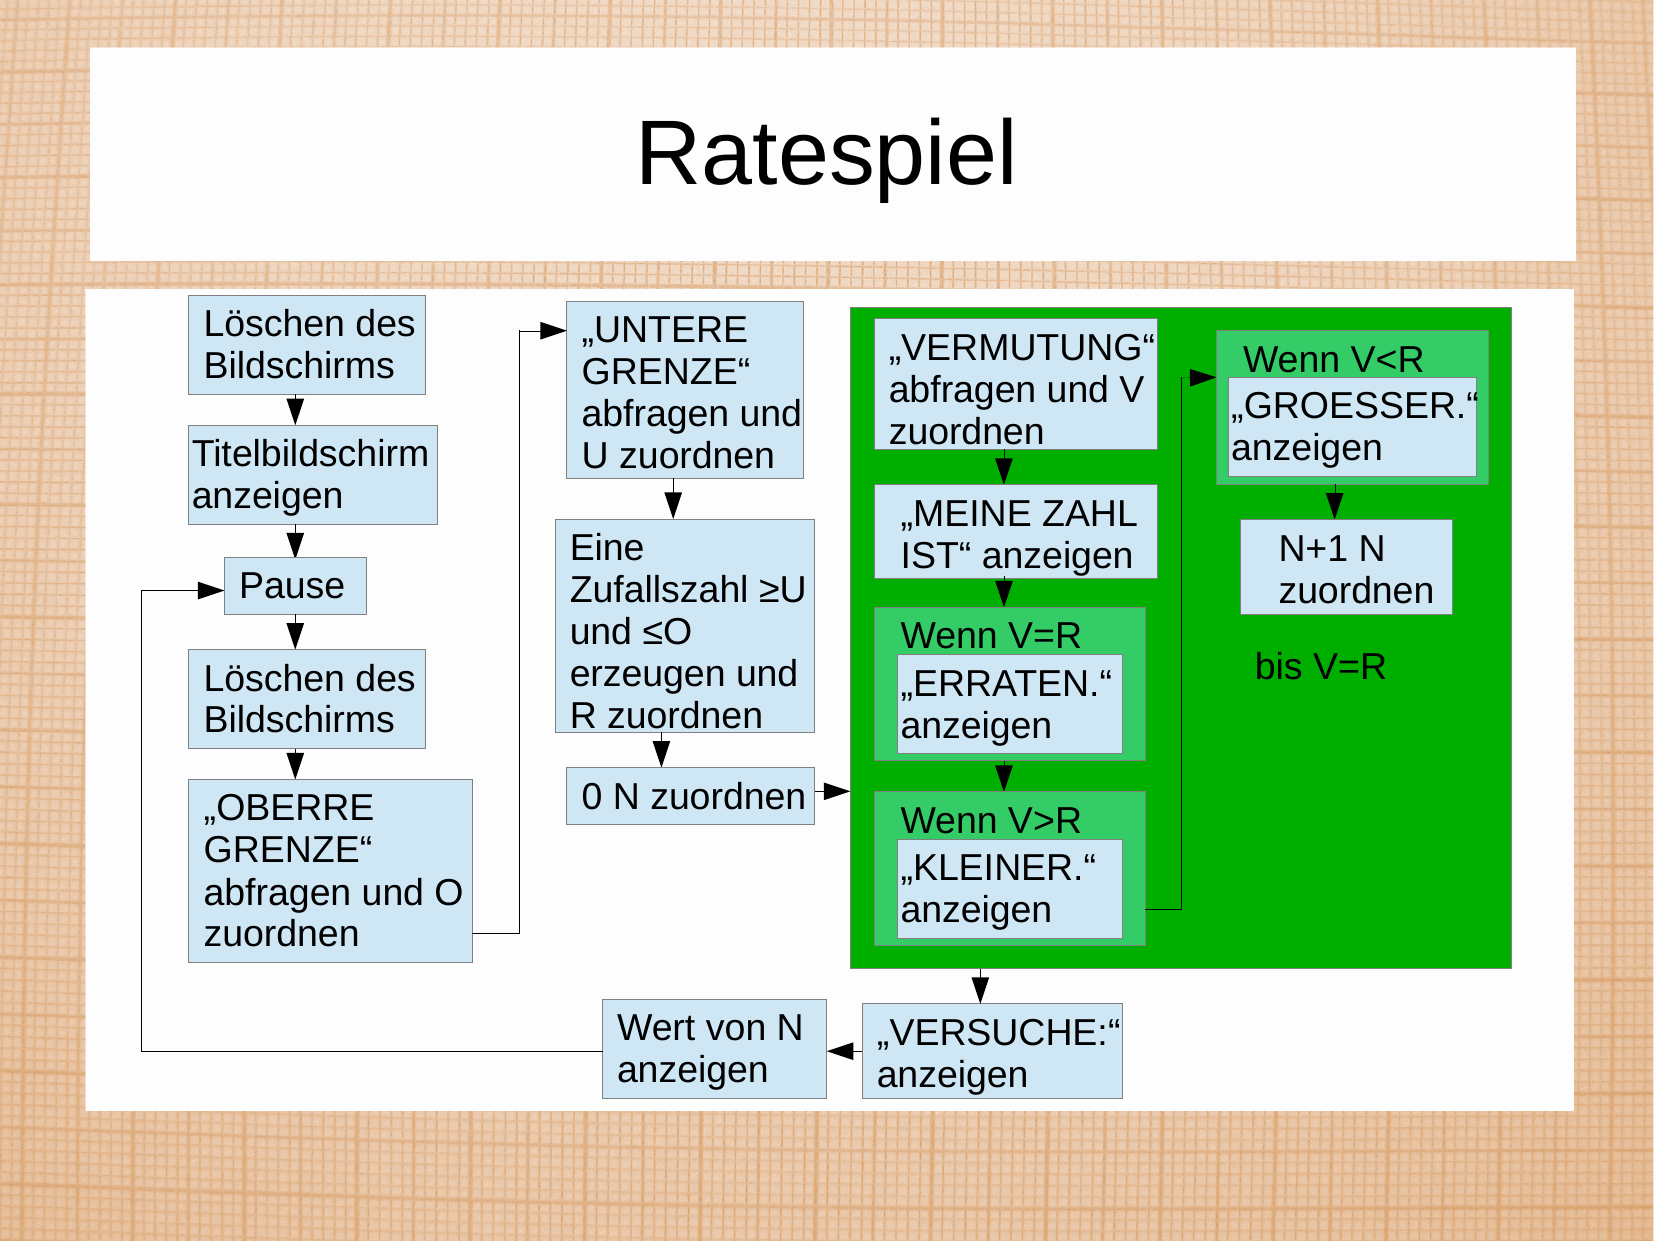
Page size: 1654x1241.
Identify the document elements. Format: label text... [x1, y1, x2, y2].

text_box „ERRATEN.“ anzeigen [885, 654, 1146, 754]
text_box 0 N zuordnen [566, 767, 851, 825]
text_box Wenn V=R [885, 607, 1134, 654]
text_box „VERMUTUNG“ abfragen und V zuordnen [874, 318, 1182, 462]
text_box N+1 N zuordnen [1263, 519, 1453, 619]
text_box Löschen des Bildschirms [188, 295, 449, 395]
title Ratespiel [82, 49, 1571, 257]
text_box „GROESSER.“ anzeigen [1216, 377, 1500, 477]
text_box Wenn V<R [1228, 330, 1477, 377]
text_box [850, 307, 1512, 969]
text_box „UNTERE GRENZE“ abfragen und U zuordnen [566, 301, 827, 485]
text_box Pause [224, 557, 367, 615]
text_box „MEINE ZAHL IST“ anzeigen [885, 484, 1181, 584]
text_box Wert von N anzeigen [602, 999, 863, 1099]
text_box Titelbildschirm anzeigen [177, 425, 461, 525]
text_box „VERSUCHE:“ anzeigen [862, 1003, 1146, 1103]
text_box „KLEINER.“ anzeigen [885, 839, 1146, 939]
picture [0, 0, 1654, 1241]
text_box Wenn V>R [885, 791, 1134, 839]
text_box „OBERRE GRENZE“ abfragen und O zuordnen [188, 779, 485, 963]
text_box Eine Zufallszahl ≥U und ≤O erzeugen und R zuordnen [555, 519, 839, 745]
text_box Löschen des Bildschirms [188, 649, 449, 749]
text_box bis V=R [1240, 637, 1453, 695]
